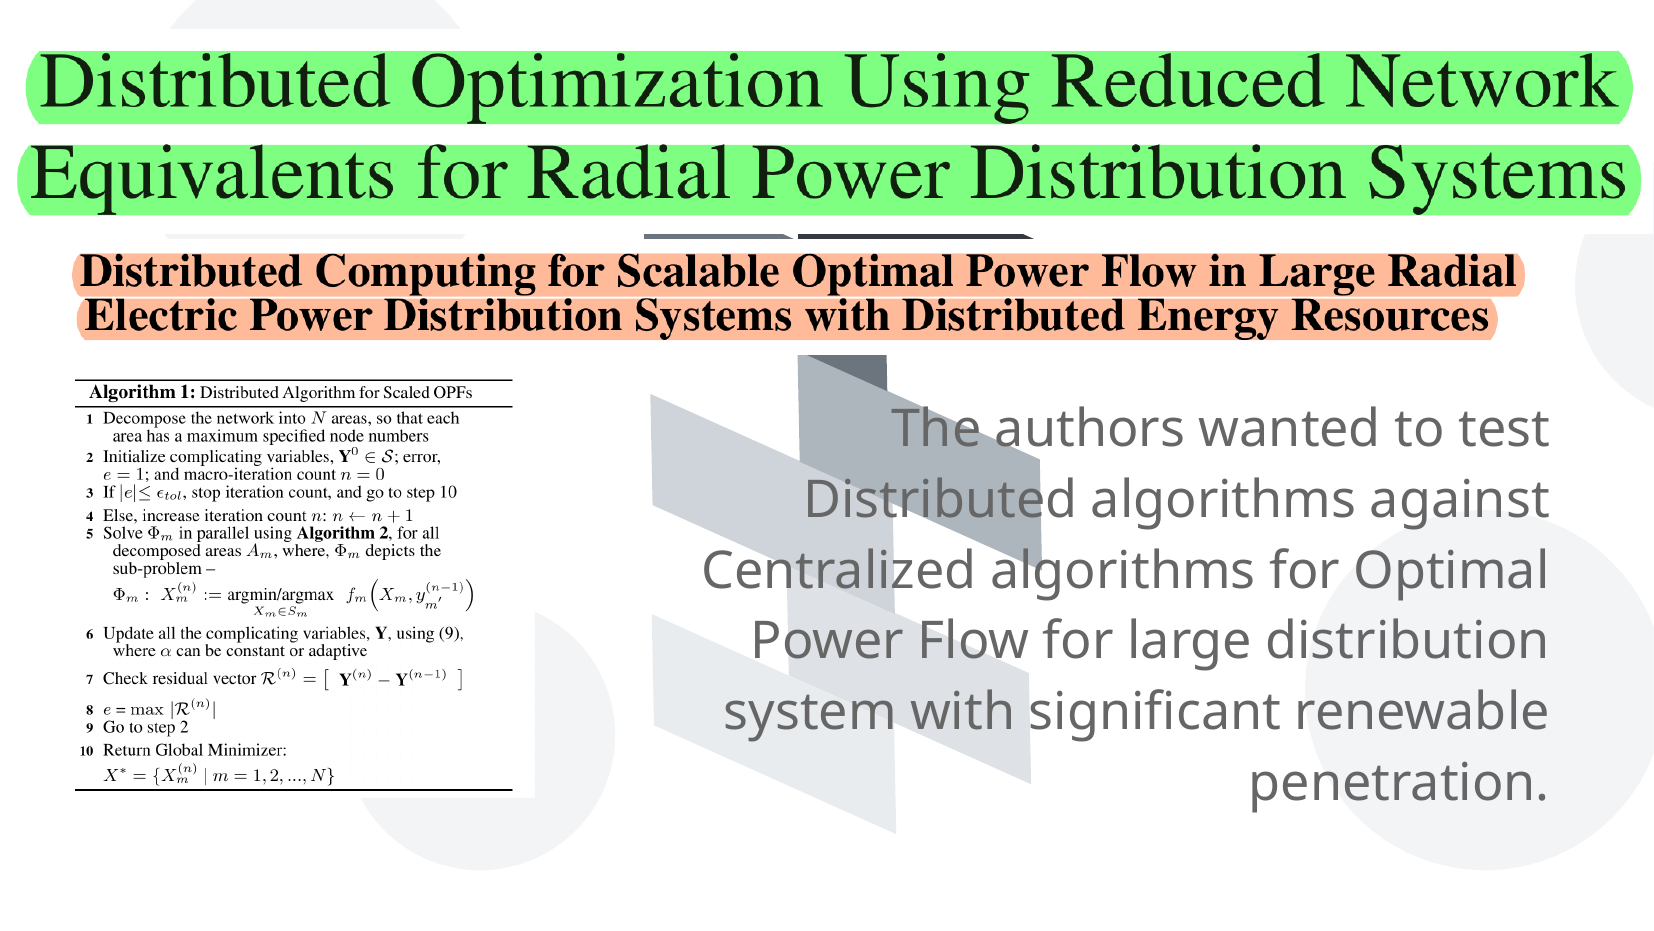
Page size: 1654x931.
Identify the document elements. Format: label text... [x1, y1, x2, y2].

picture [0, 29, 1654, 234]
text_box The authors wanted to test Distributed algorithms against Centralized algorithms for Optimal Power Flow for large distribution system with significant renewable penetration. [649, 383, 1565, 824]
picture [59, 239, 1535, 355]
picture [59, 369, 535, 798]
